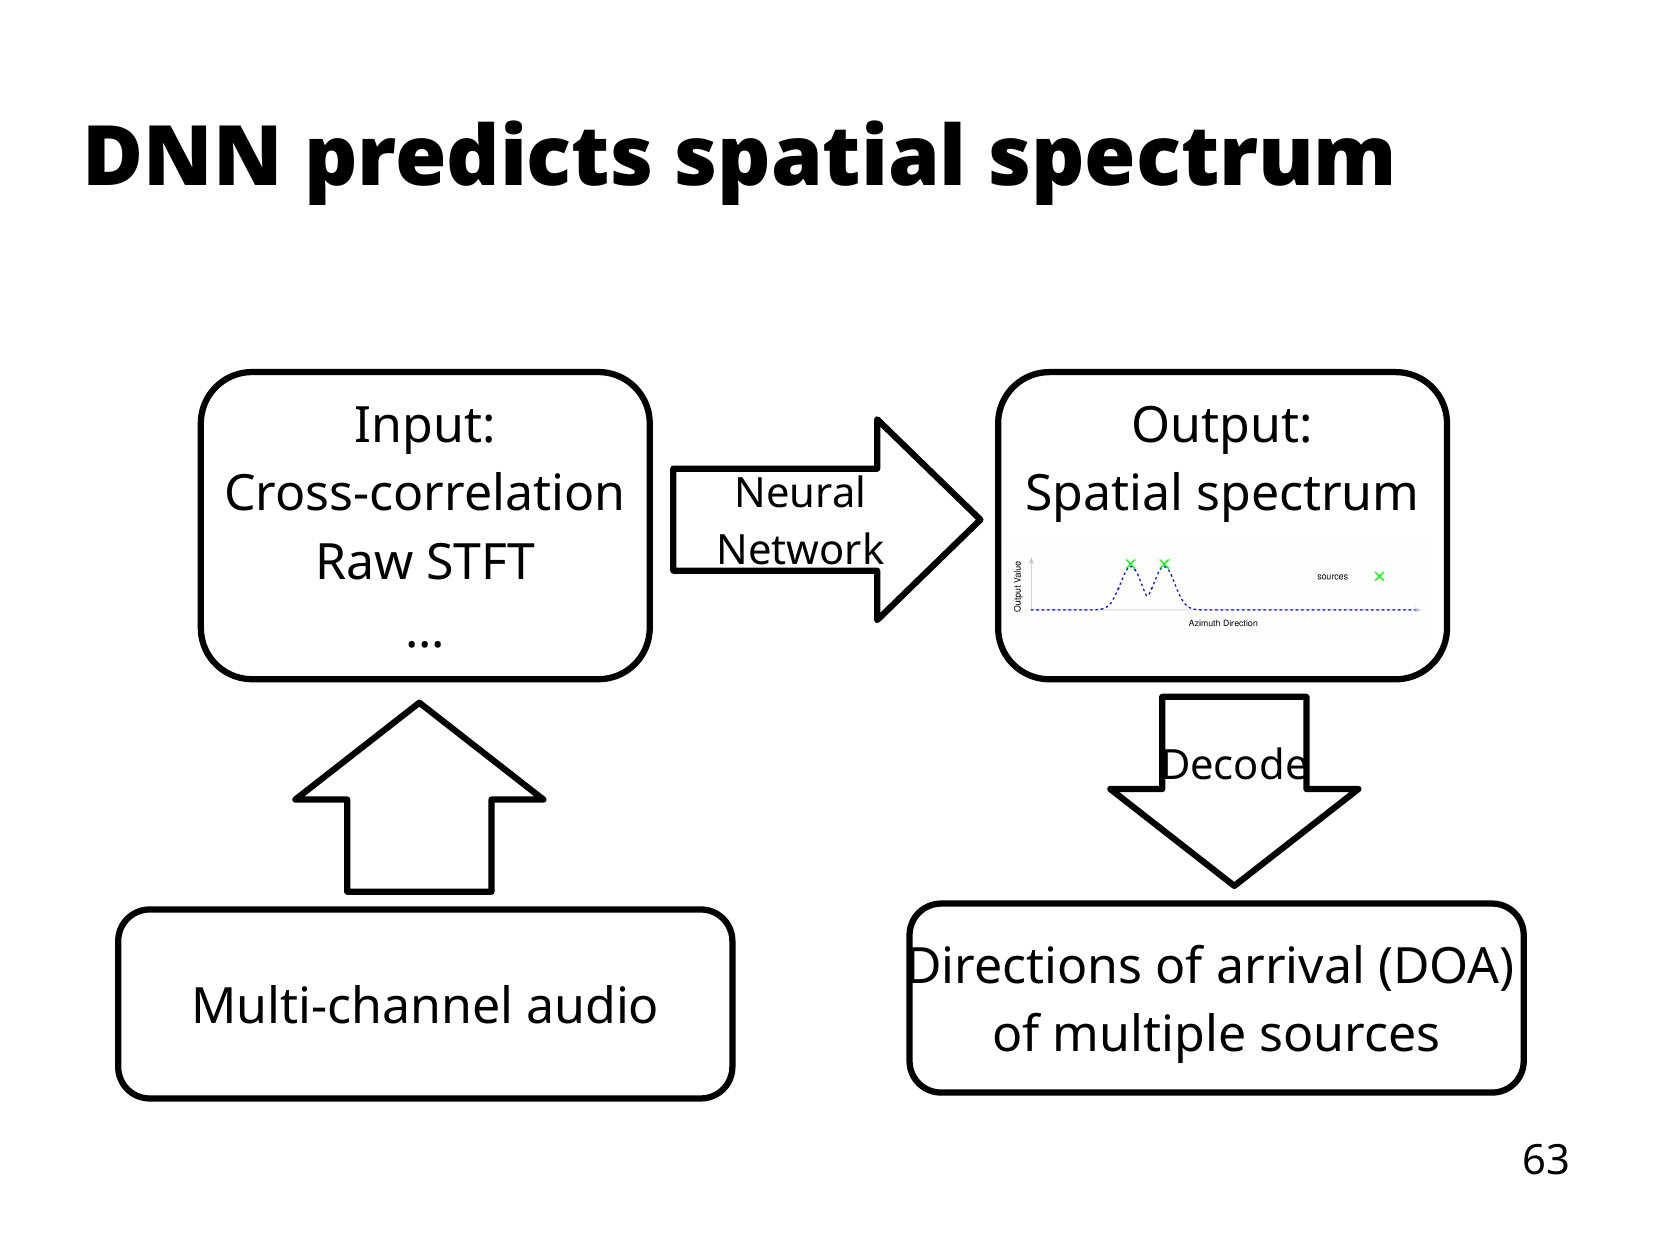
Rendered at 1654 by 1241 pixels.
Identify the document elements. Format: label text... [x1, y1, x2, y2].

text_box [295, 702, 544, 892]
title DNN predicts spatial spectrum [82, 49, 1571, 257]
text_box Multi-channel audio [118, 909, 733, 1099]
text_box Neural Network [673, 419, 981, 621]
text_box Directions of arrival (DOA) of multiple sources [909, 903, 1524, 1093]
text_box Input: Cross-correlation Raw STFT ... [200, 372, 650, 680]
text_box Decode [1110, 696, 1359, 886]
picture [1004, 537, 1430, 640]
text_box Output: Spatial spectrum [998, 372, 1448, 680]
